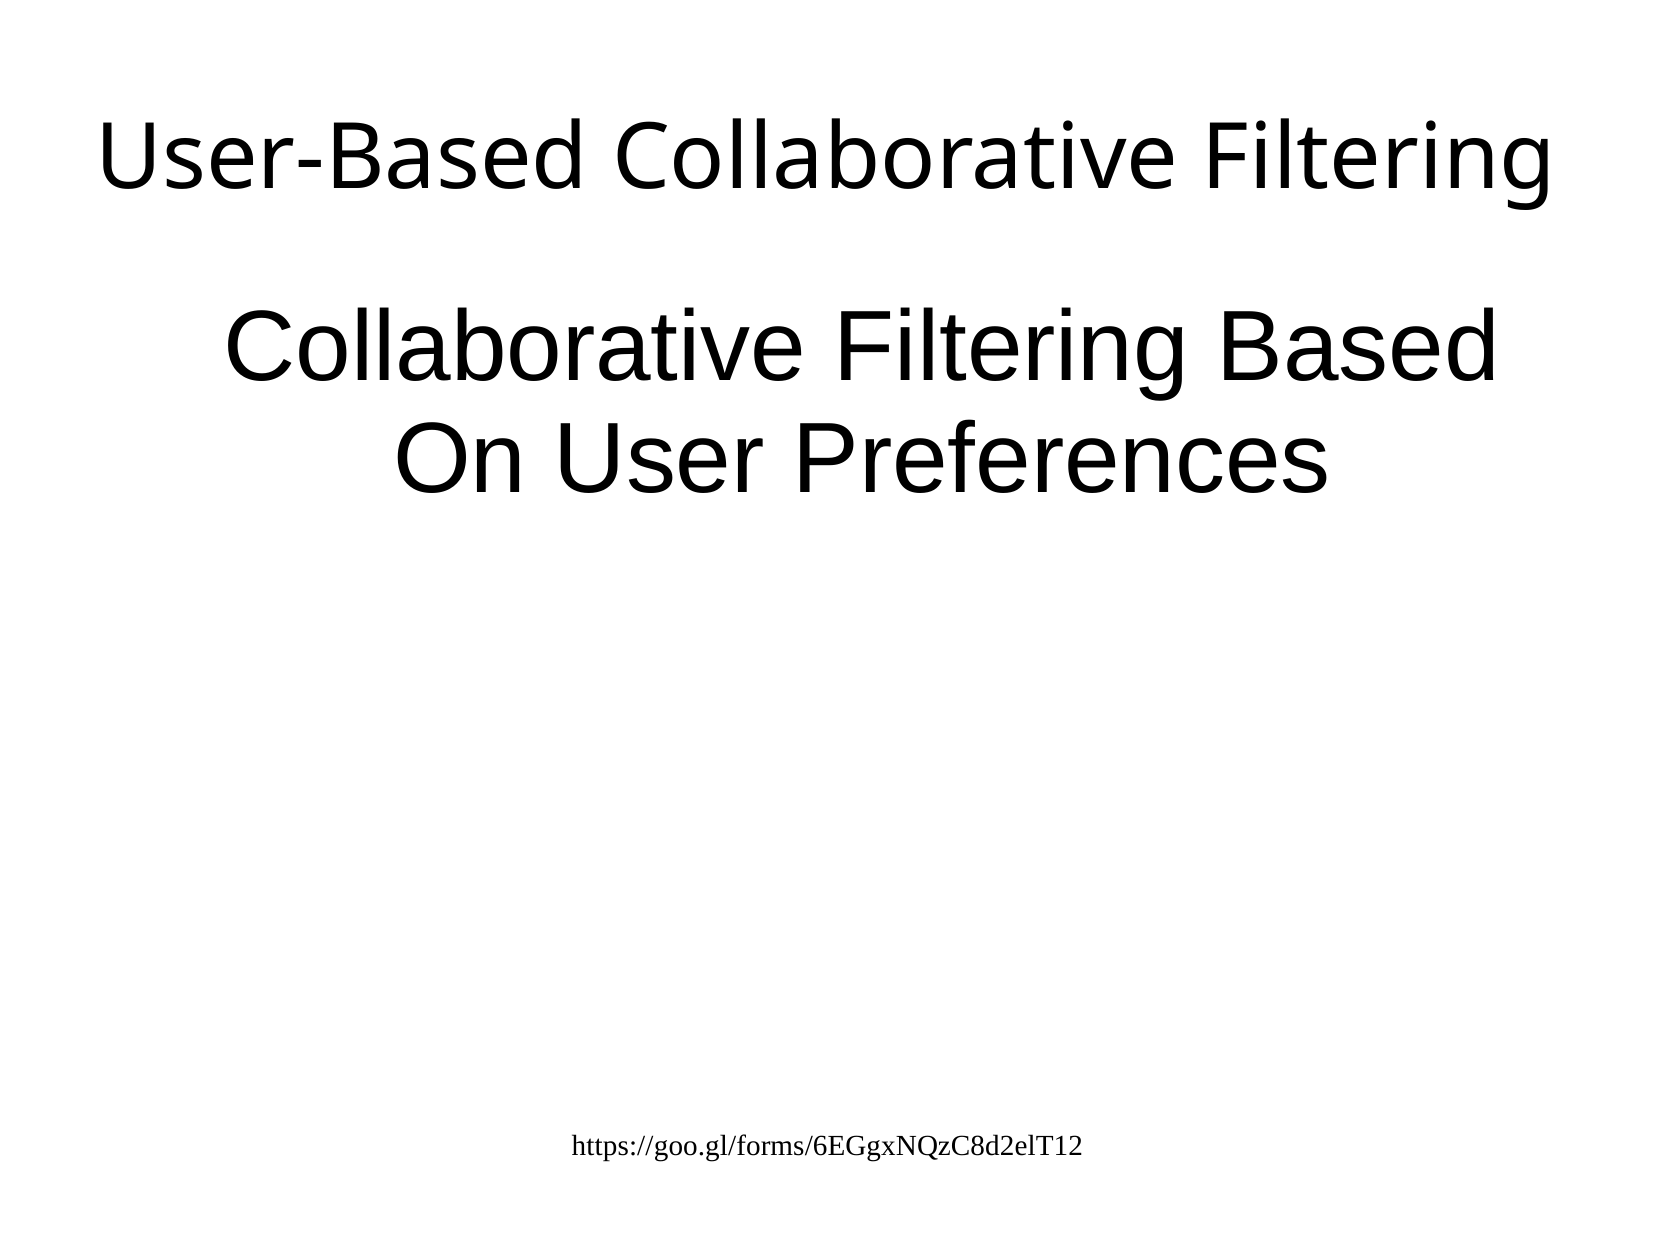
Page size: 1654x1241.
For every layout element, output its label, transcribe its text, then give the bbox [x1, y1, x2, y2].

title User-Based Collaborative Filtering [82, 49, 1571, 257]
list Collaborative Filtering Based On User Preferences [82, 290, 1571, 1010]
